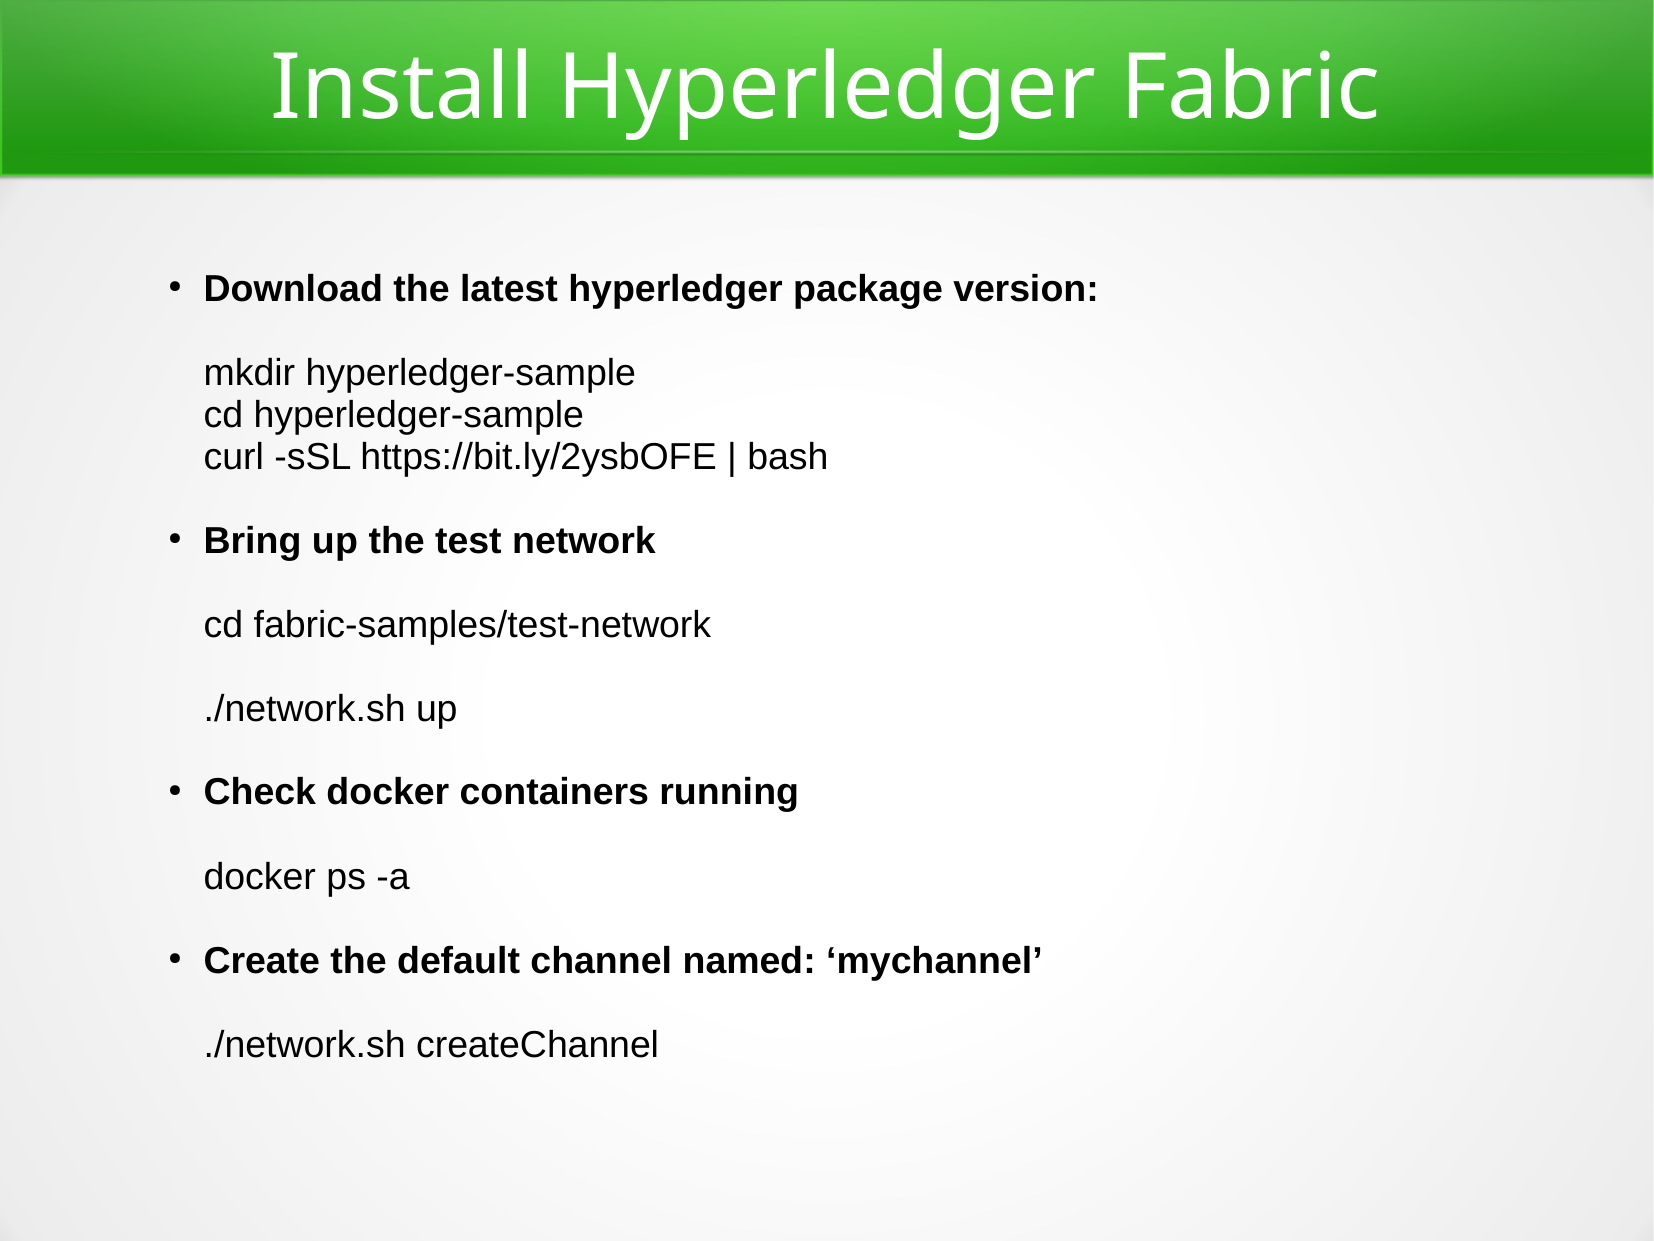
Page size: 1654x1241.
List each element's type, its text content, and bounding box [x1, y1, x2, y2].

title Install Hyperledger Fabric [82, 11, 1571, 154]
picture [0, 0, 1654, 1241]
text_box Download the latest hyperledger package version: mkdir hyperledger-sample cd hyperledger-sample curl -sSL https://bit.ly/2ysbOFE | bash Bring up the test network cd fabric-samples/test-network ./network.sh up Check docker containers running docker ps -a Create the default channel named: ‘mychannel’ ./network.sh createChannel [153, 259, 1571, 1115]
